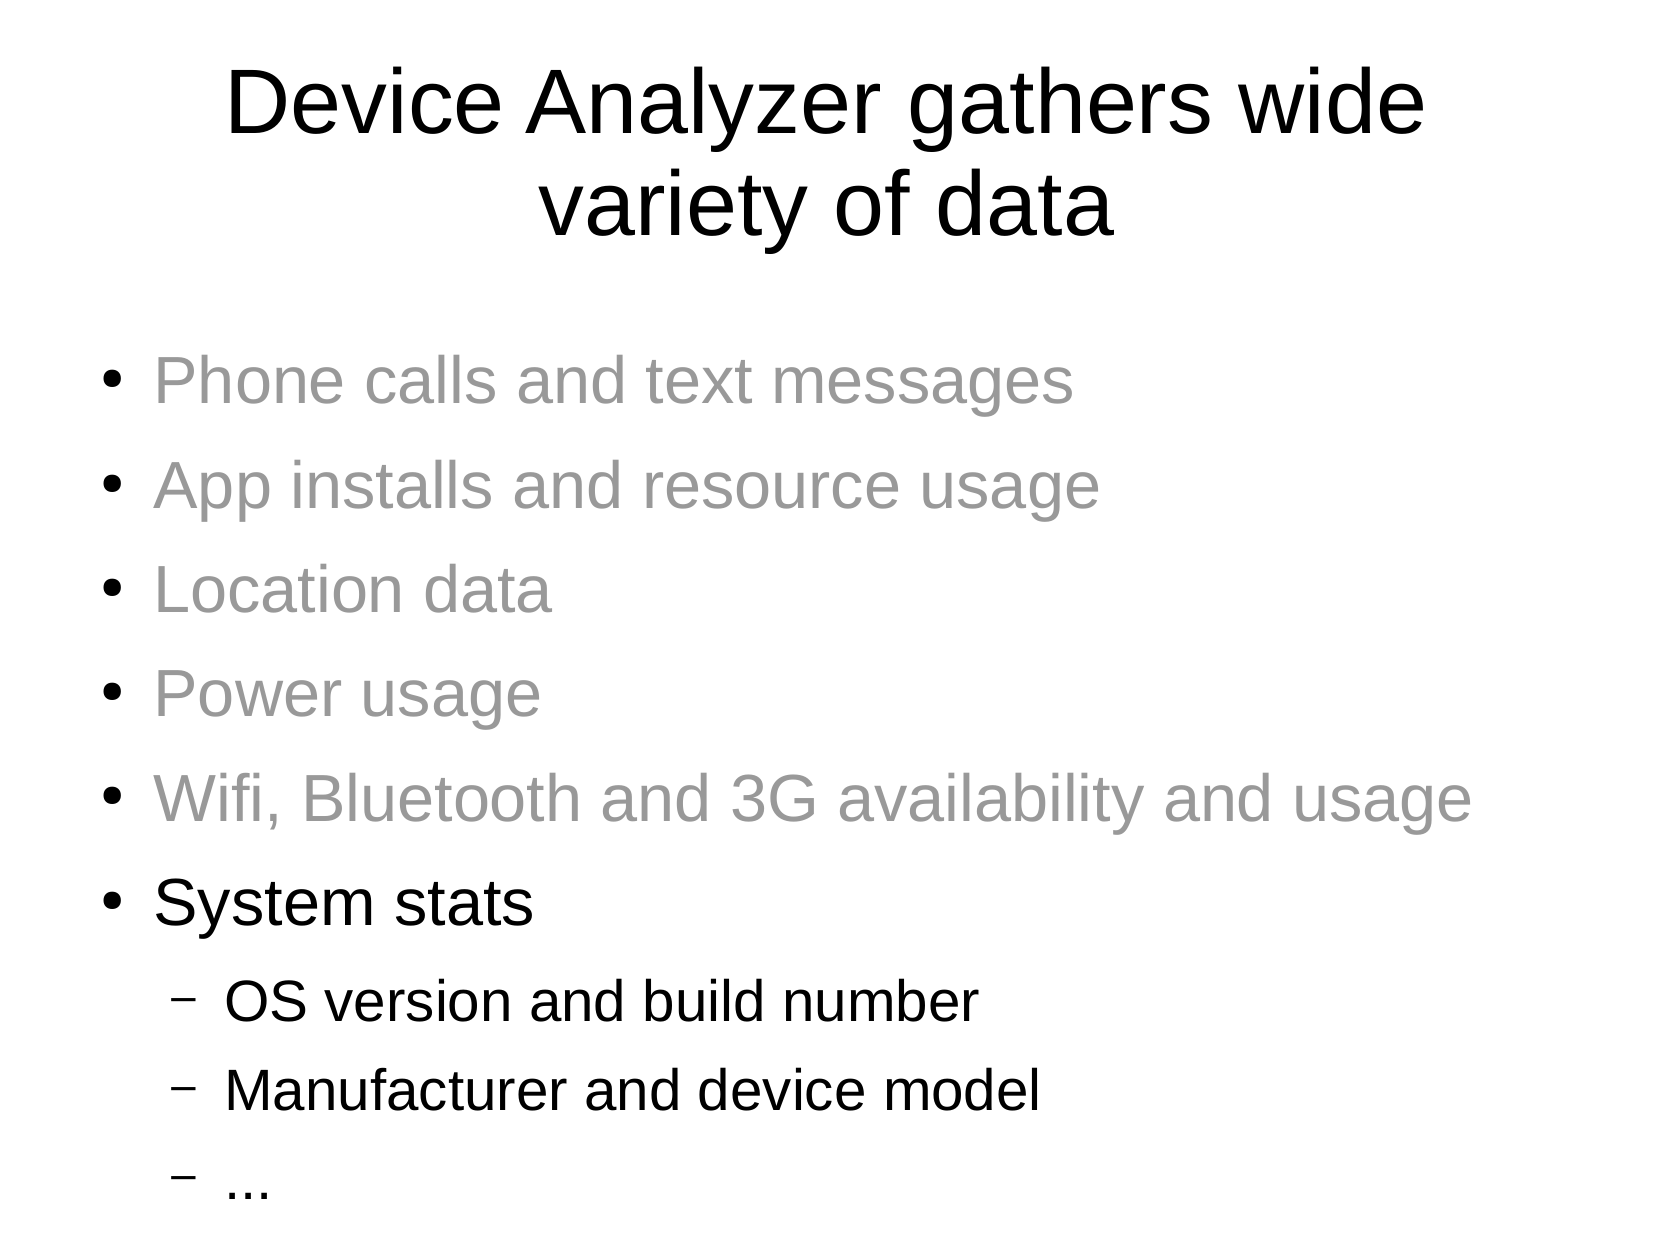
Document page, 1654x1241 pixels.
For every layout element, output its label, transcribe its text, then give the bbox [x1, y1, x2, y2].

list Phone calls and text messages App installs and resource usage Location data Power usage Wifi, Bluetooth and 3G availability and usage System stats OS version and build number Manufacturer and device model ... [82, 343, 1571, 1213]
title Device Analyzer gathers wide variety of data [82, 49, 1571, 257]
